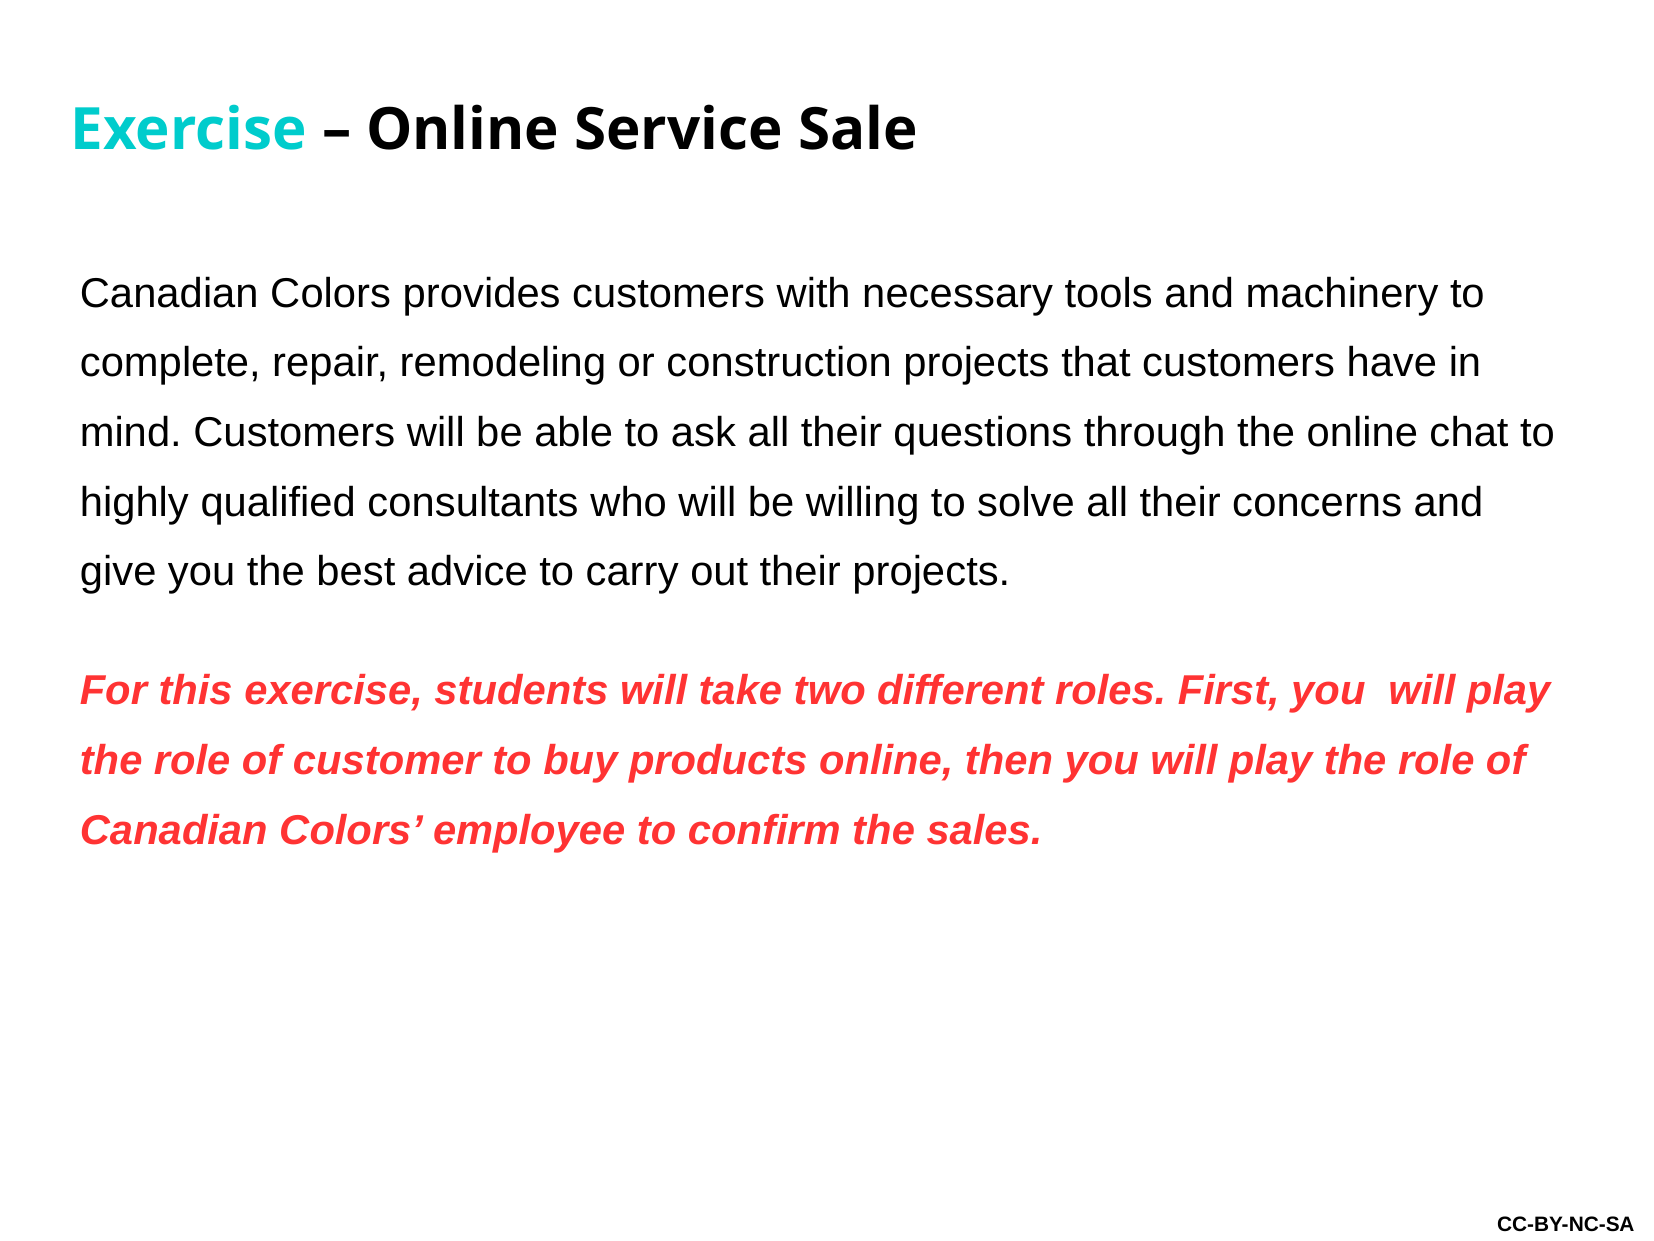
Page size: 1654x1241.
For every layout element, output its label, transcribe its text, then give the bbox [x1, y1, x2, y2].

title Exercise – Online Service Sale [70, 23, 1560, 231]
text_box Canadian Colors provides customers with necessary tools and machinery to complete, repair, remodeling or construction projects that customers have in mind. Customers will be able to ask all their questions through the online chat to highly qualified consultants who will be willing to solve all their concerns and give you the best advice to carry out their projects. For this exercise, students will take two different roles. First, you will play the role of customer to buy products online, then you will play the role of Canadian Colors’ employee to confirm the sales. [64, 238, 1583, 981]
text_box CC-BY-NC-SA [1482, 1204, 1654, 1241]
